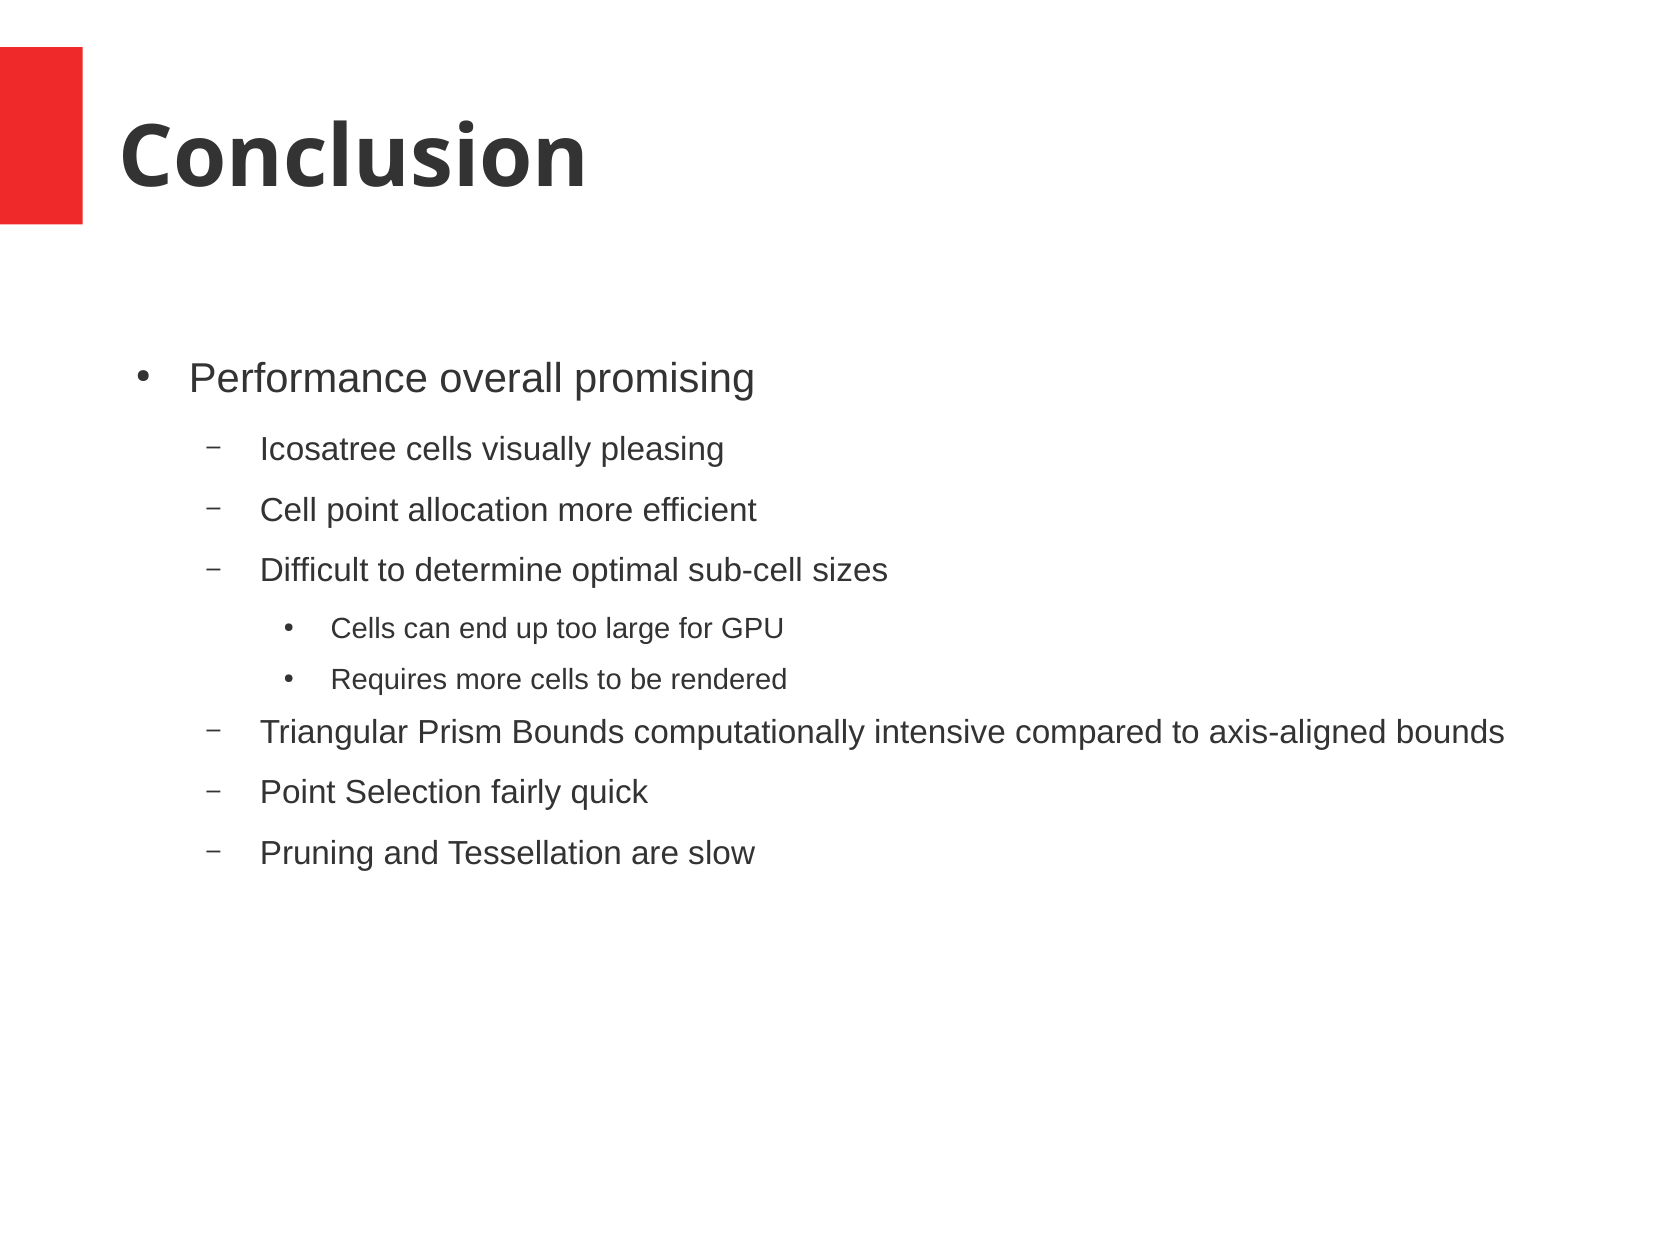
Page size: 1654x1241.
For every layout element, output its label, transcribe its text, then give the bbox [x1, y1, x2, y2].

list Performance overall promising Icosatree cells visually pleasing Cell point allocation more efficient Difficult to determine optimal sub-cell sizes Cells can end up too large for GPU Requires more cells to be rendered Triangular Prism Bounds computationally intensive compared to axis-aligned bounds Point Selection fairly quick Pruning and Tessellation are slow [118, 354, 1536, 1074]
title Conclusion [118, 49, 1571, 257]
